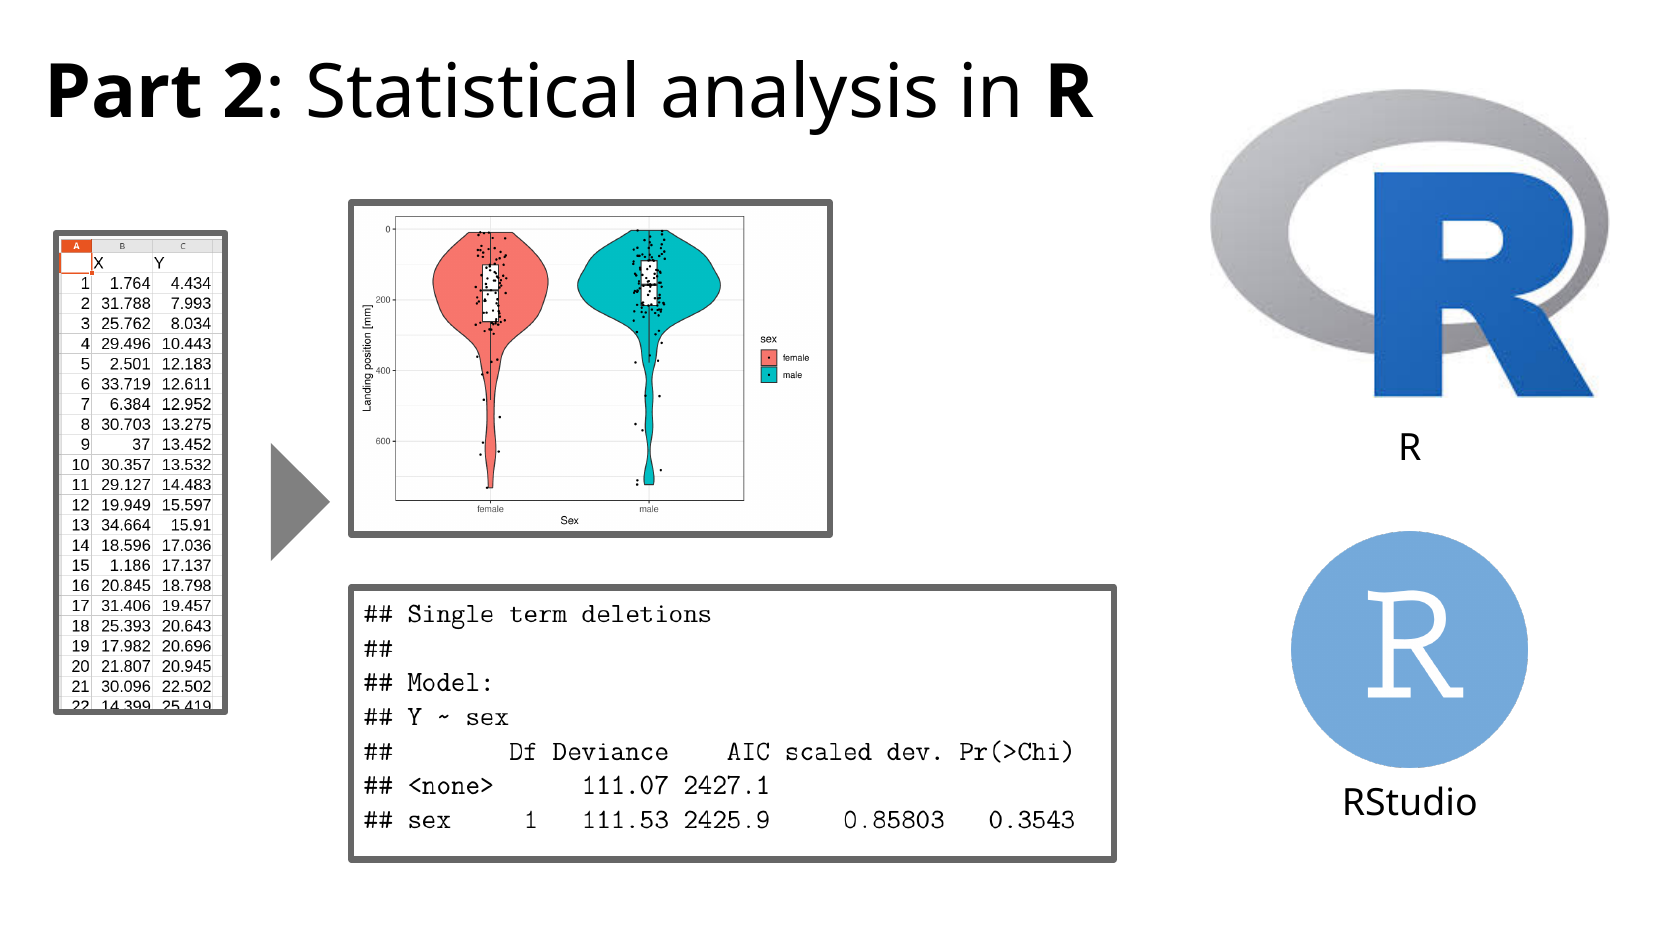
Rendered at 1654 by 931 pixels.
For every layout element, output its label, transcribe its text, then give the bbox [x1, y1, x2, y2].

text_box RStudio [1321, 767, 1499, 857]
text_box Part 2: Statistical analysis in R [29, 29, 1211, 220]
picture [354, 220, 827, 532]
text_box [270, 442, 331, 562]
picture [59, 236, 223, 709]
text_box R [1321, 413, 1499, 502]
picture [354, 590, 1111, 857]
picture [1291, 531, 1528, 768]
picture [1210, 88, 1610, 398]
